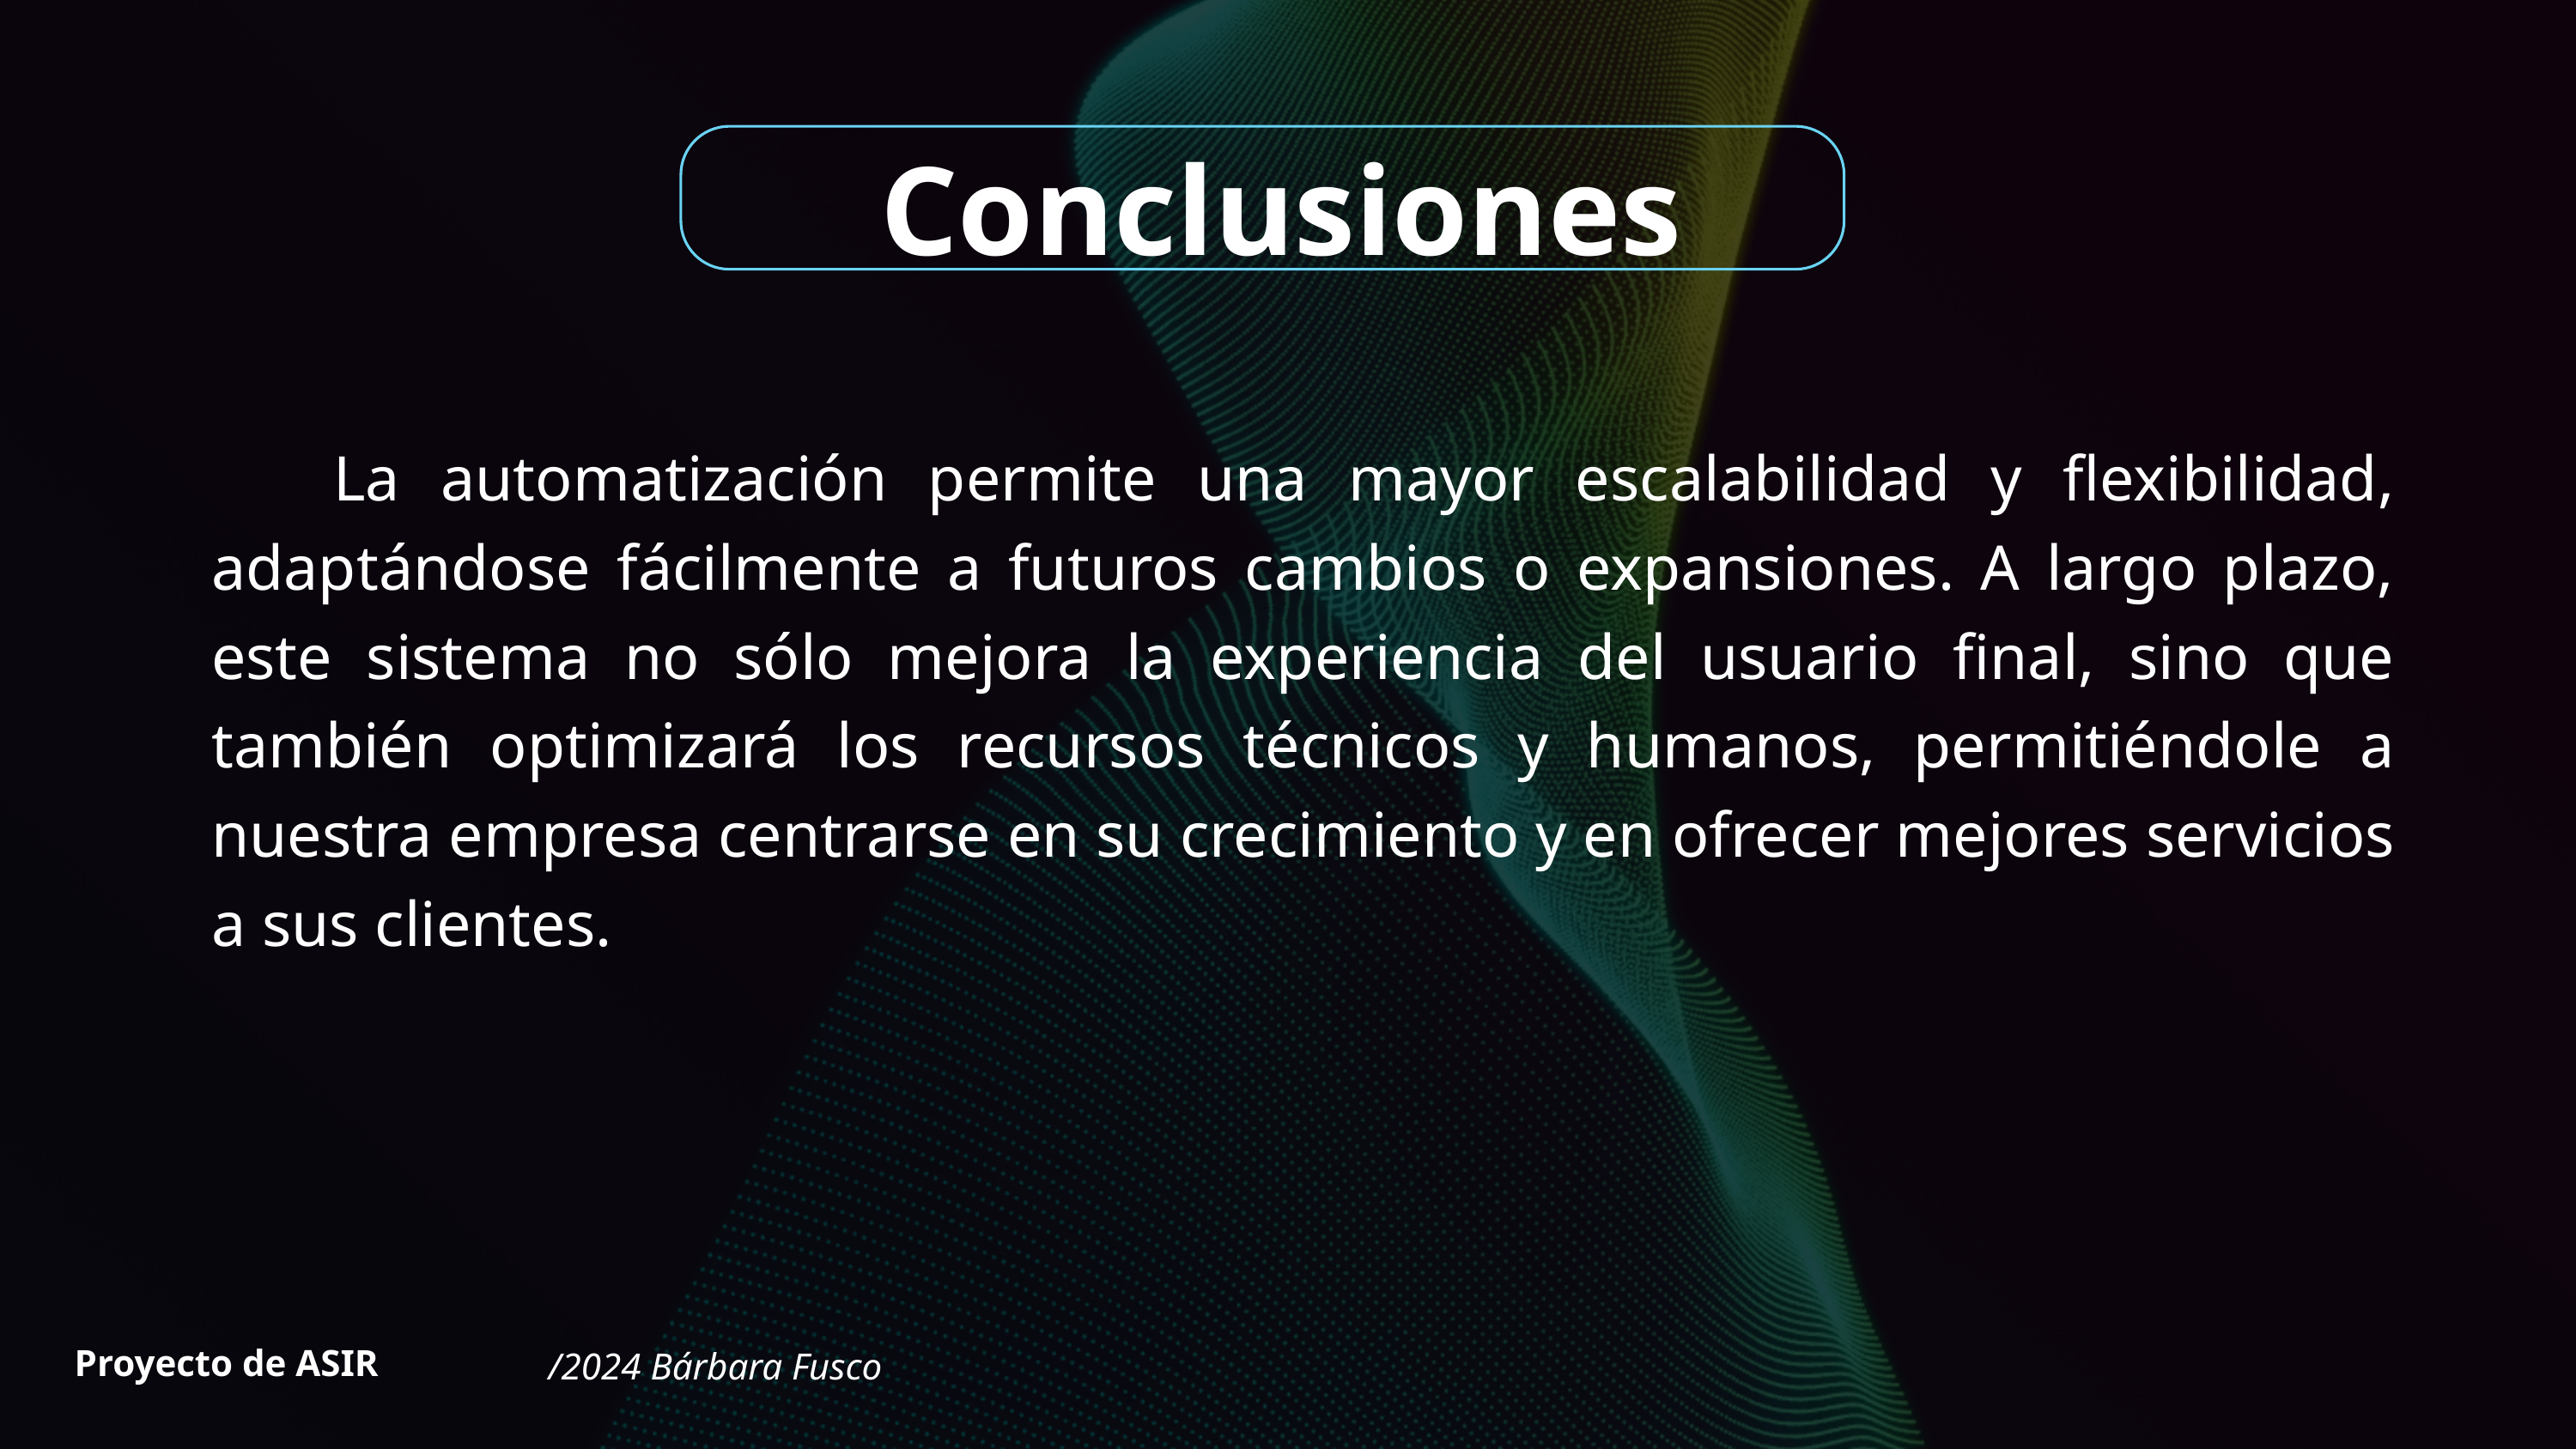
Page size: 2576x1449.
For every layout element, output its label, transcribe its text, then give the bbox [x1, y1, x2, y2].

text_box La automatización permite una mayor escalabilidad y flexibilidad, adaptándose fácilmente a futuros cambios o expansiones. A largo plazo, este sistema no sólo mejora la experiencia del usuario final, sino que también optimizará los recursos técnicos y humanos, permitiéndole a nuestra empresa centrarse en su crecimiento y en ofrecer mejores servicios a sus clientes. [211, 423, 2397, 1102]
text_box [0, 0, 2576, 1449]
text_box /2024 Bárbara Fusco [548, 1347, 1117, 1388]
text_box Proyecto de ASIR [74, 1344, 643, 1385]
text_box Conclusiones [712, 91, 1850, 280]
